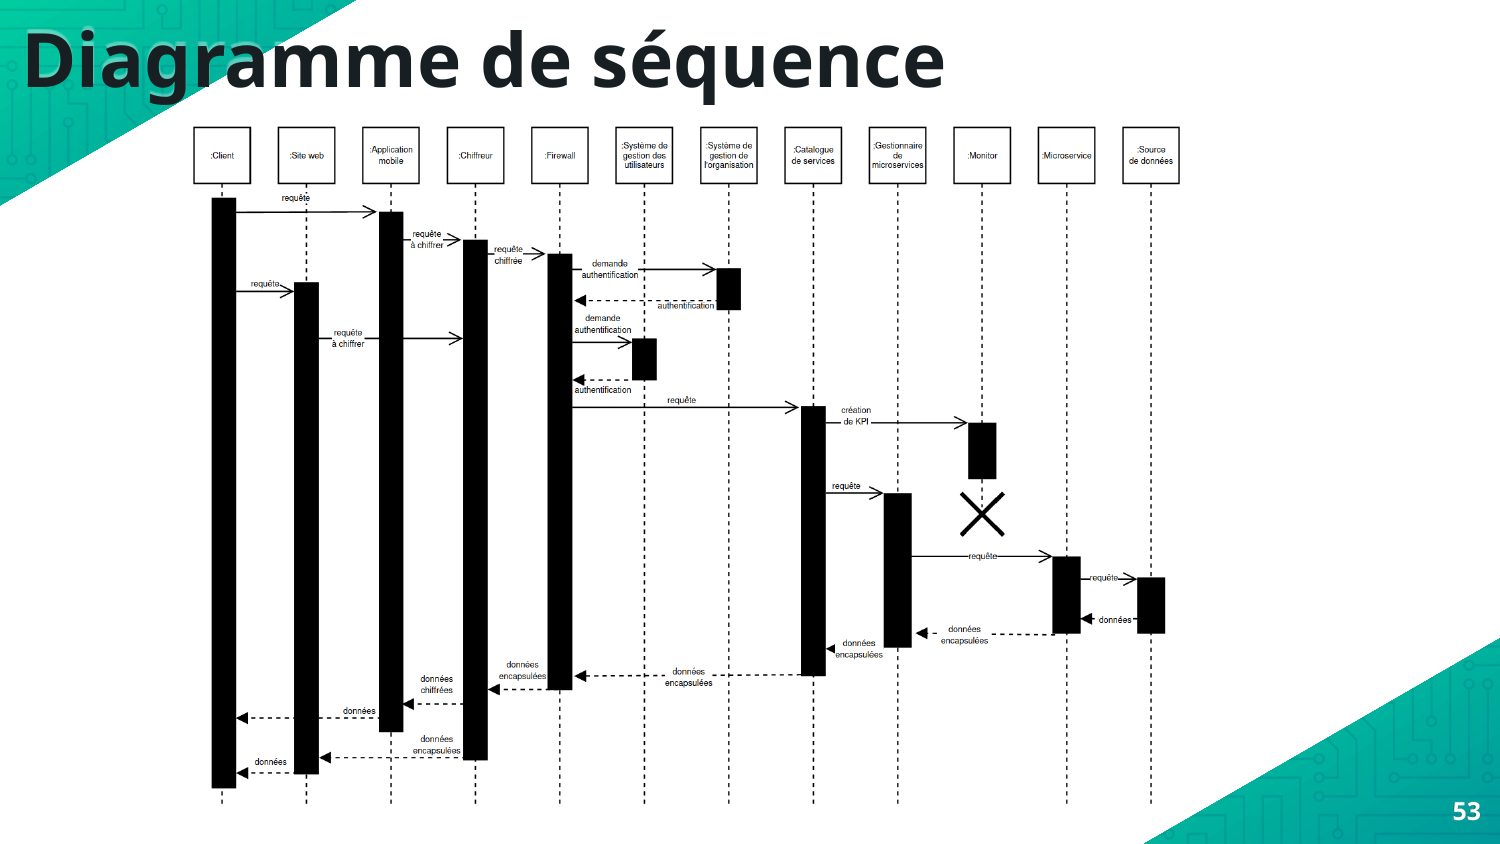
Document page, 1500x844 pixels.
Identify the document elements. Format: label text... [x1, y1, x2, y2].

picture [188, 124, 1182, 804]
slide_number <numéro> [1391, 779, 1482, 844]
title Diagramme de séquence [21, 22, 1241, 104]
